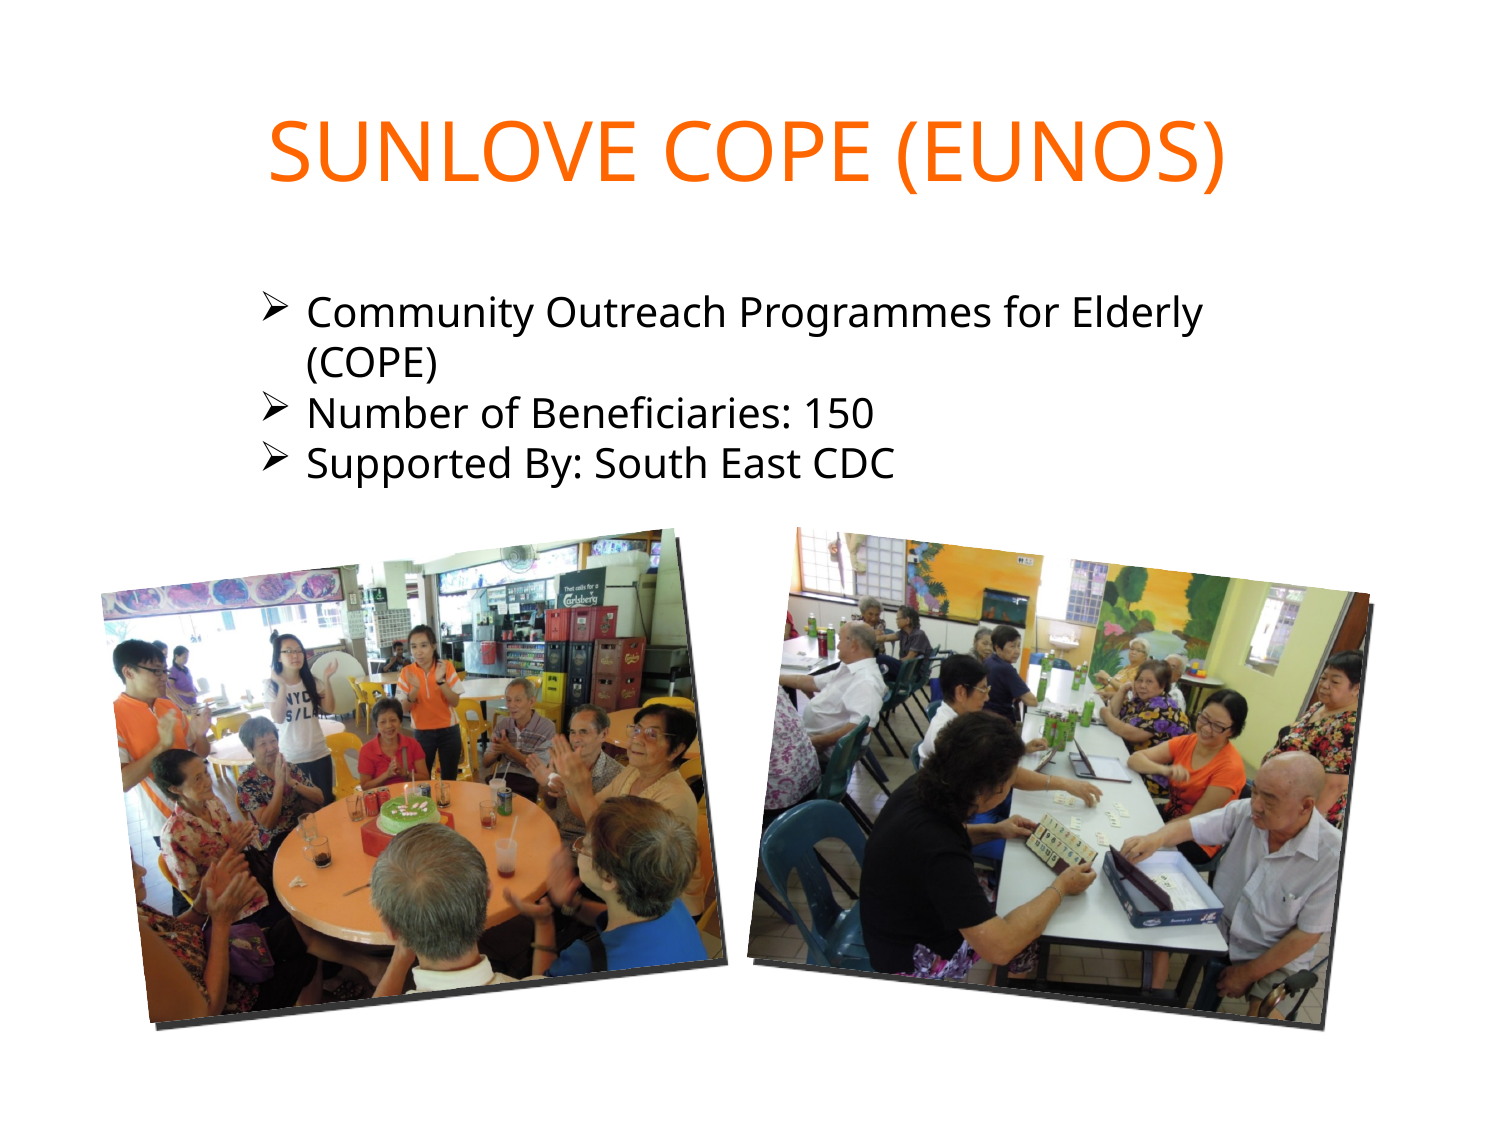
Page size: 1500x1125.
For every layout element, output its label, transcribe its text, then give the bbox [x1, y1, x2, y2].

picture [746, 527, 1370, 1024]
text_box Community Outreach Programmes for Elderly (COPE) Number of Beneficiaries: 150 Supported By: South East CDC [244, 278, 1225, 494]
title SUNLOVE COPE (EUNOS) [83, 54, 1434, 243]
picture [100, 527, 723, 1023]
